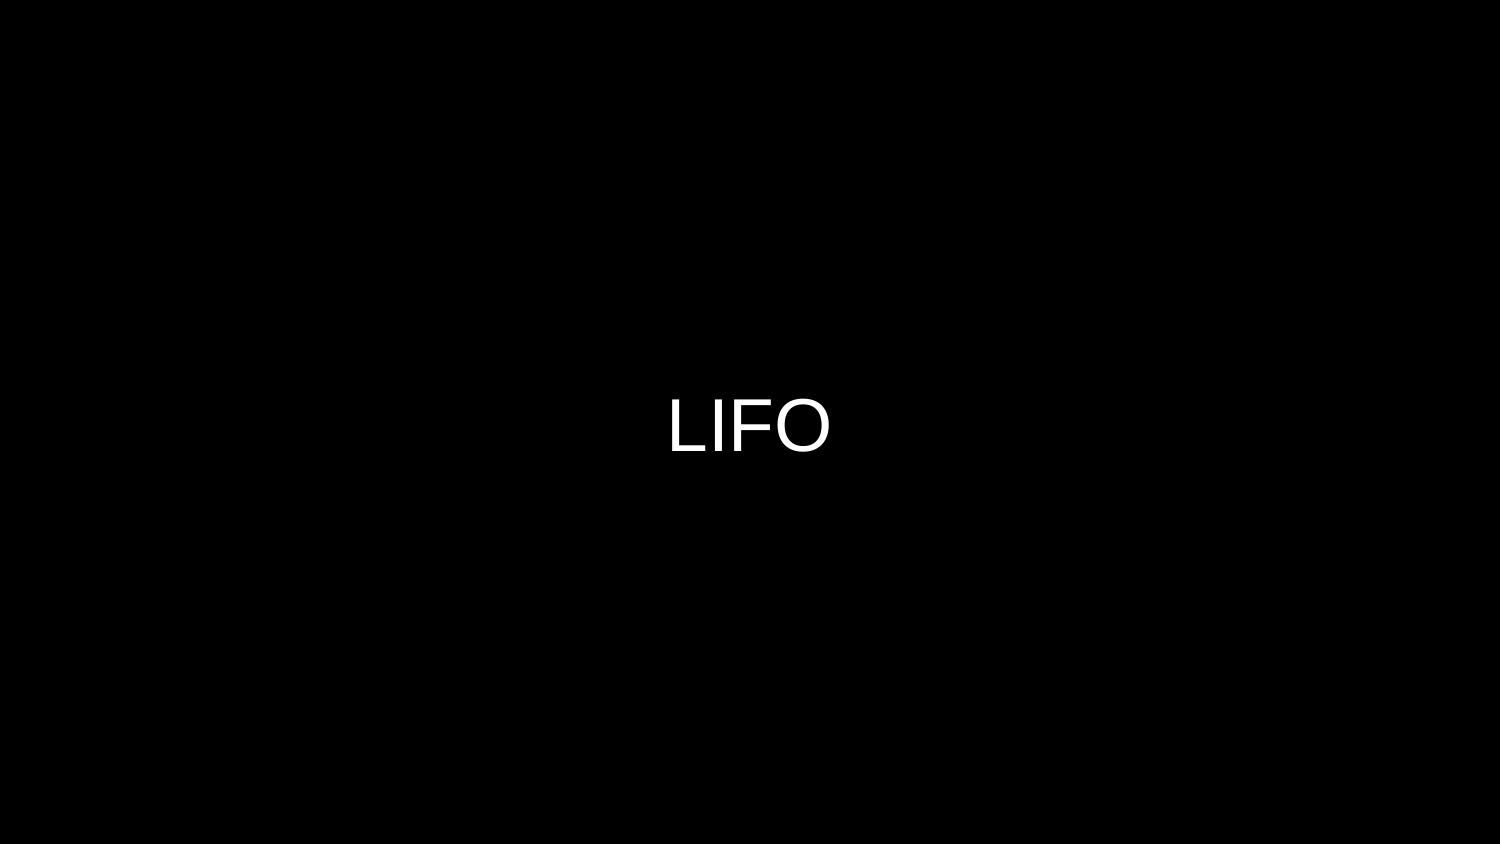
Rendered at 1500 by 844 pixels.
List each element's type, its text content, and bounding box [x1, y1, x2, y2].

title LIFO [51, 352, 1449, 491]
